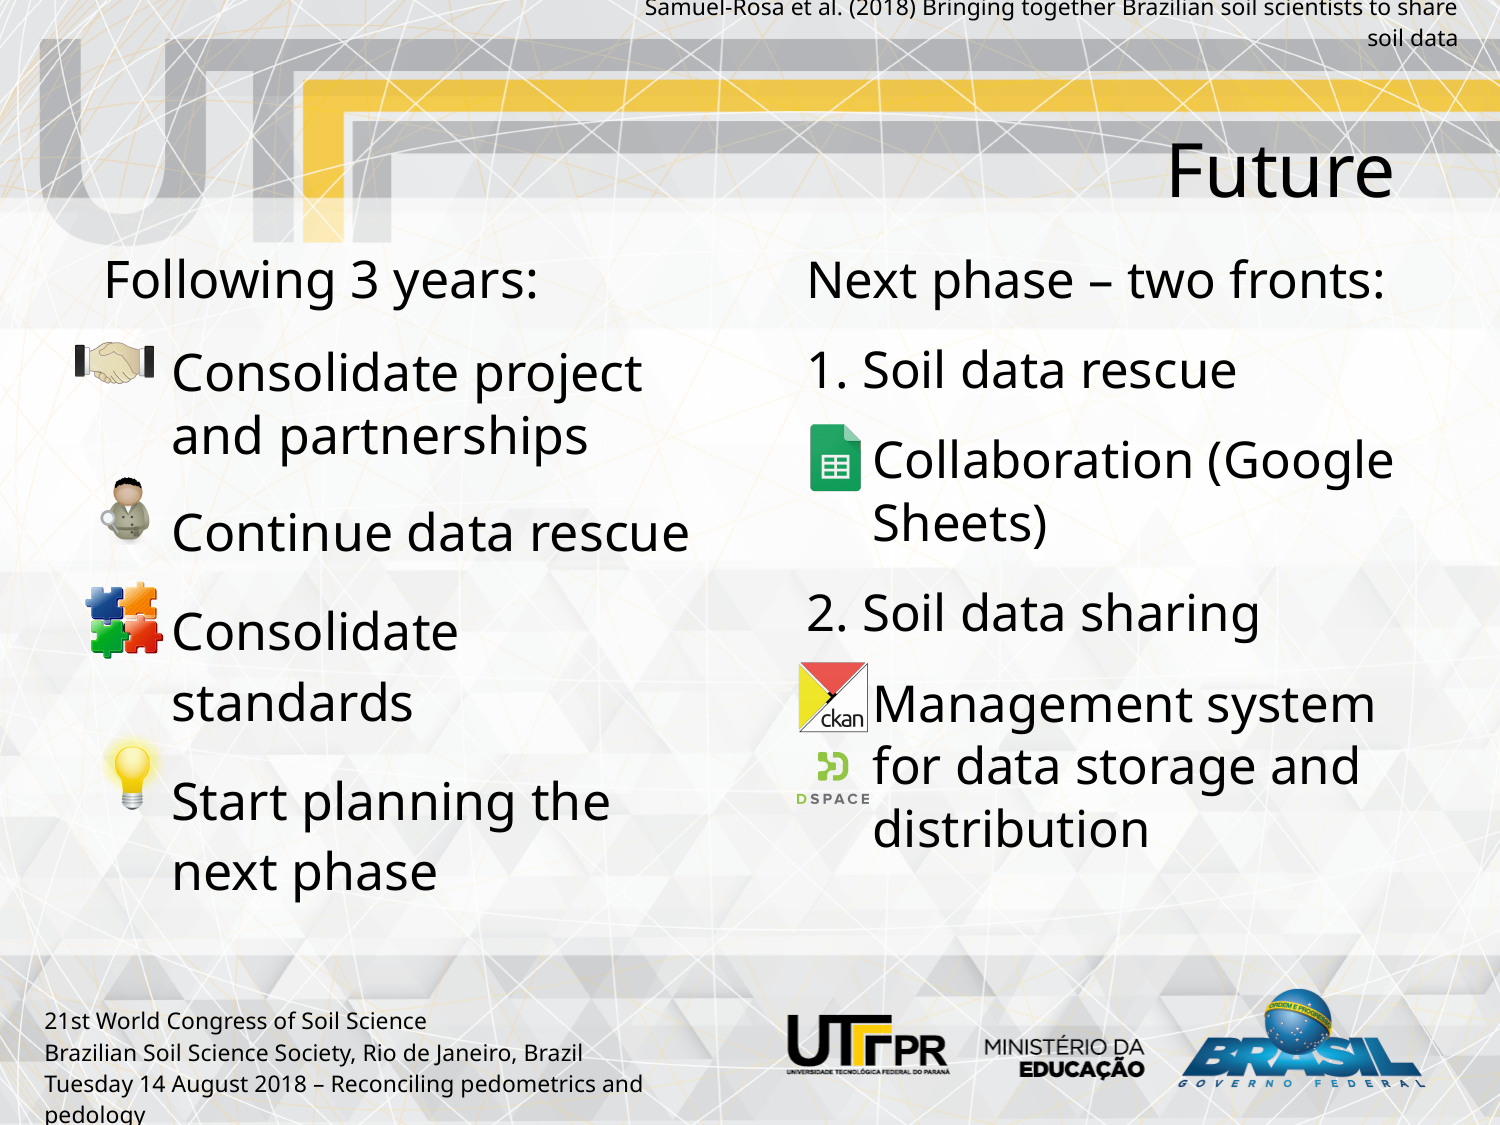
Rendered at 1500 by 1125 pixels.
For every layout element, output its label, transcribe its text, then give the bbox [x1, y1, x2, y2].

text_box Samuel-Rosa et al. (2018) Bringing together Brazilian soil scientists to share soil data [602, 0, 1459, 50]
title Future [102, 60, 1397, 278]
list Next phase – two fronts: 1. Soil data rescue Collaboration (Google Sheets) 2. Soil data sharing Management system for data storage and distribution [806, 248, 1397, 956]
picture [122, 1112, 129, 1122]
picture [0, 0, 1500, 1125]
list Following 3 years: Consolidate project and partnerships Continue data rescue Consolidate standards Start planning the next phase [103, 248, 694, 955]
picture [48, 1112, 55, 1122]
text_box 21st World Congress of Soil Science Brazilian Soil Science Society, Rio de Janeiro, Brazil Tuesday 14 August 2018 – Reconciling pedometrics and pedology [29, 998, 751, 1105]
